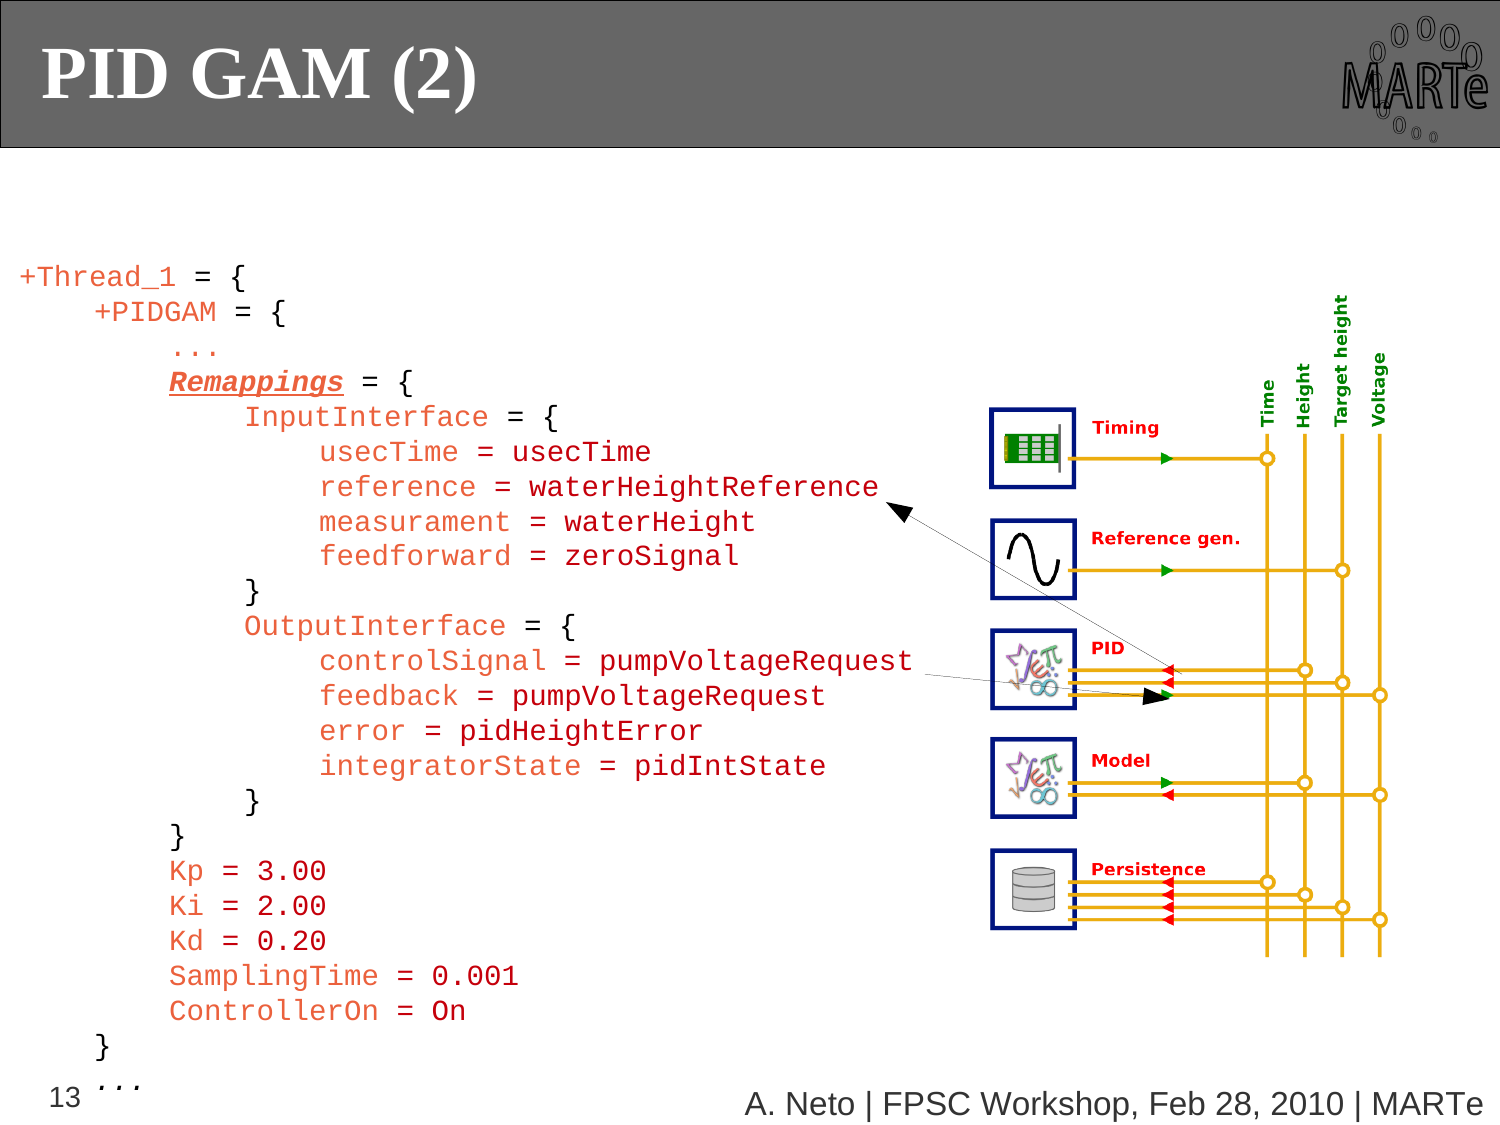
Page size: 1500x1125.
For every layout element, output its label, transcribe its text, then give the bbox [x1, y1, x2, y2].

text_box +Thread_1 = { +PIDGAM = { ... Remappings = { InputInterface = { usecTime = usecTime reference = waterHeightReference measurament = waterHeight feedforward = zeroSignal } OutputInterface = { controlSignal = pumpVoltageRequest feedback = pumpVoltageRequest error = pidHeightError integratorState = pidIntState } } Kp = 3.00 Ki = 2.00 Kd = 0.20 SamplingTime = 0.001 ControllerOn = On } ... [4, 249, 1034, 1125]
picture [989, 295, 1388, 959]
title PID GAM (2) [41, 0, 1128, 148]
picture [1340, 0, 1489, 148]
